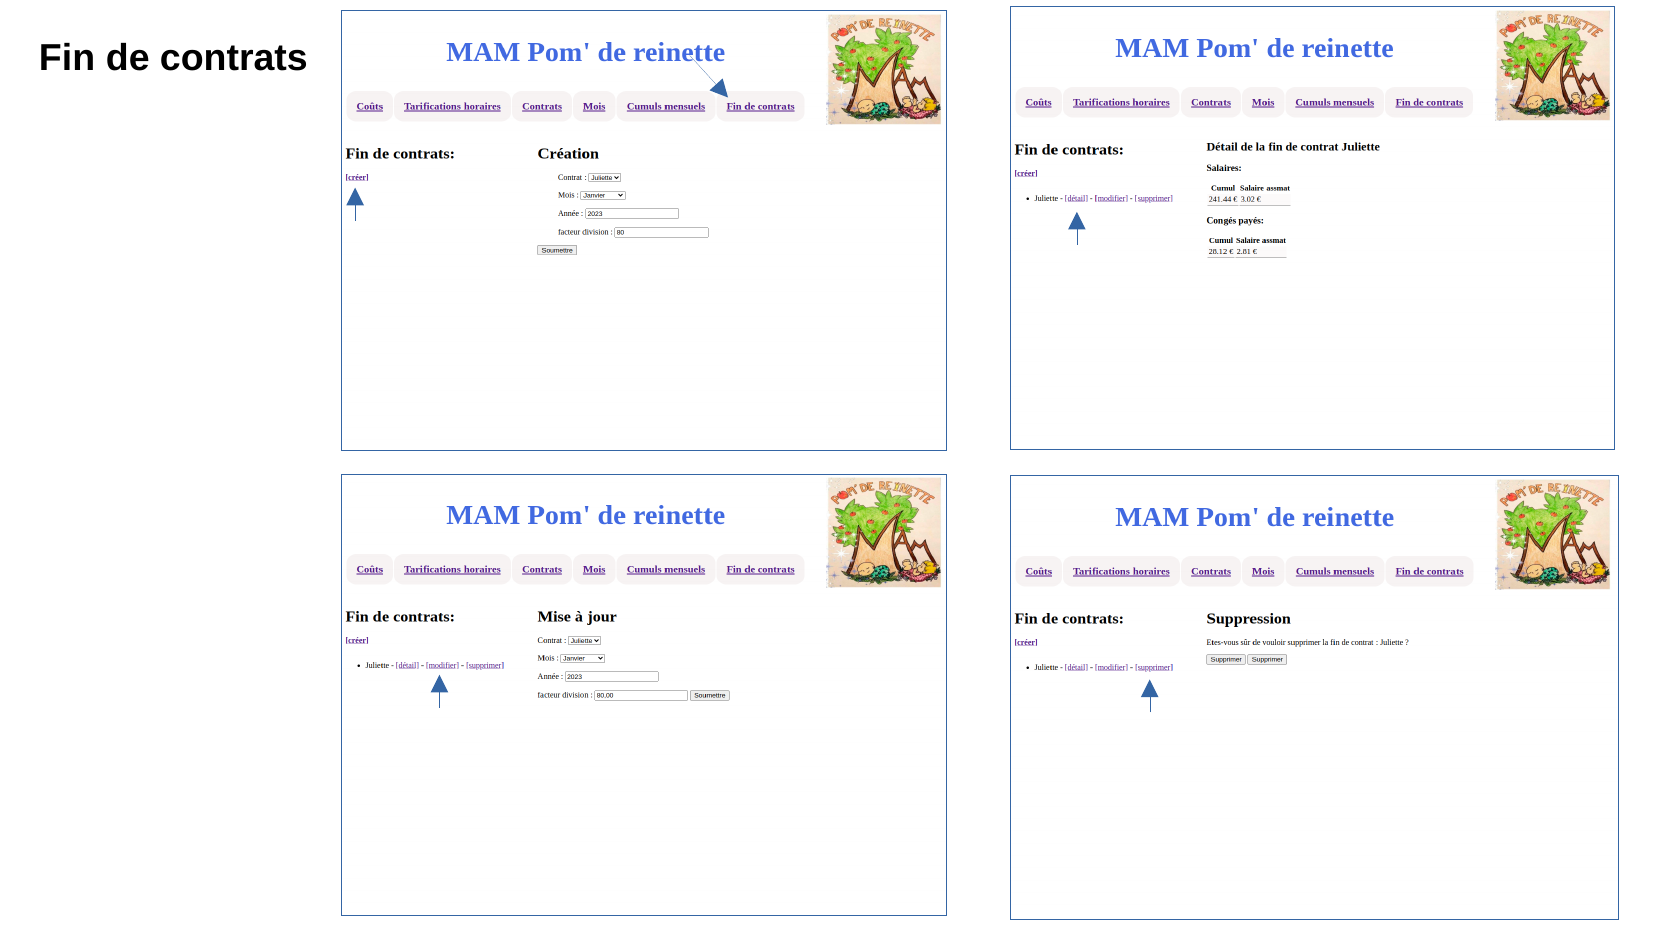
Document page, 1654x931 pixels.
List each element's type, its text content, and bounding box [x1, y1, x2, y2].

picture [341, 10, 947, 451]
picture [1010, 475, 1619, 920]
text_box Fin de contrats [24, 28, 326, 153]
picture [341, 474, 947, 916]
picture [1010, 6, 1615, 450]
